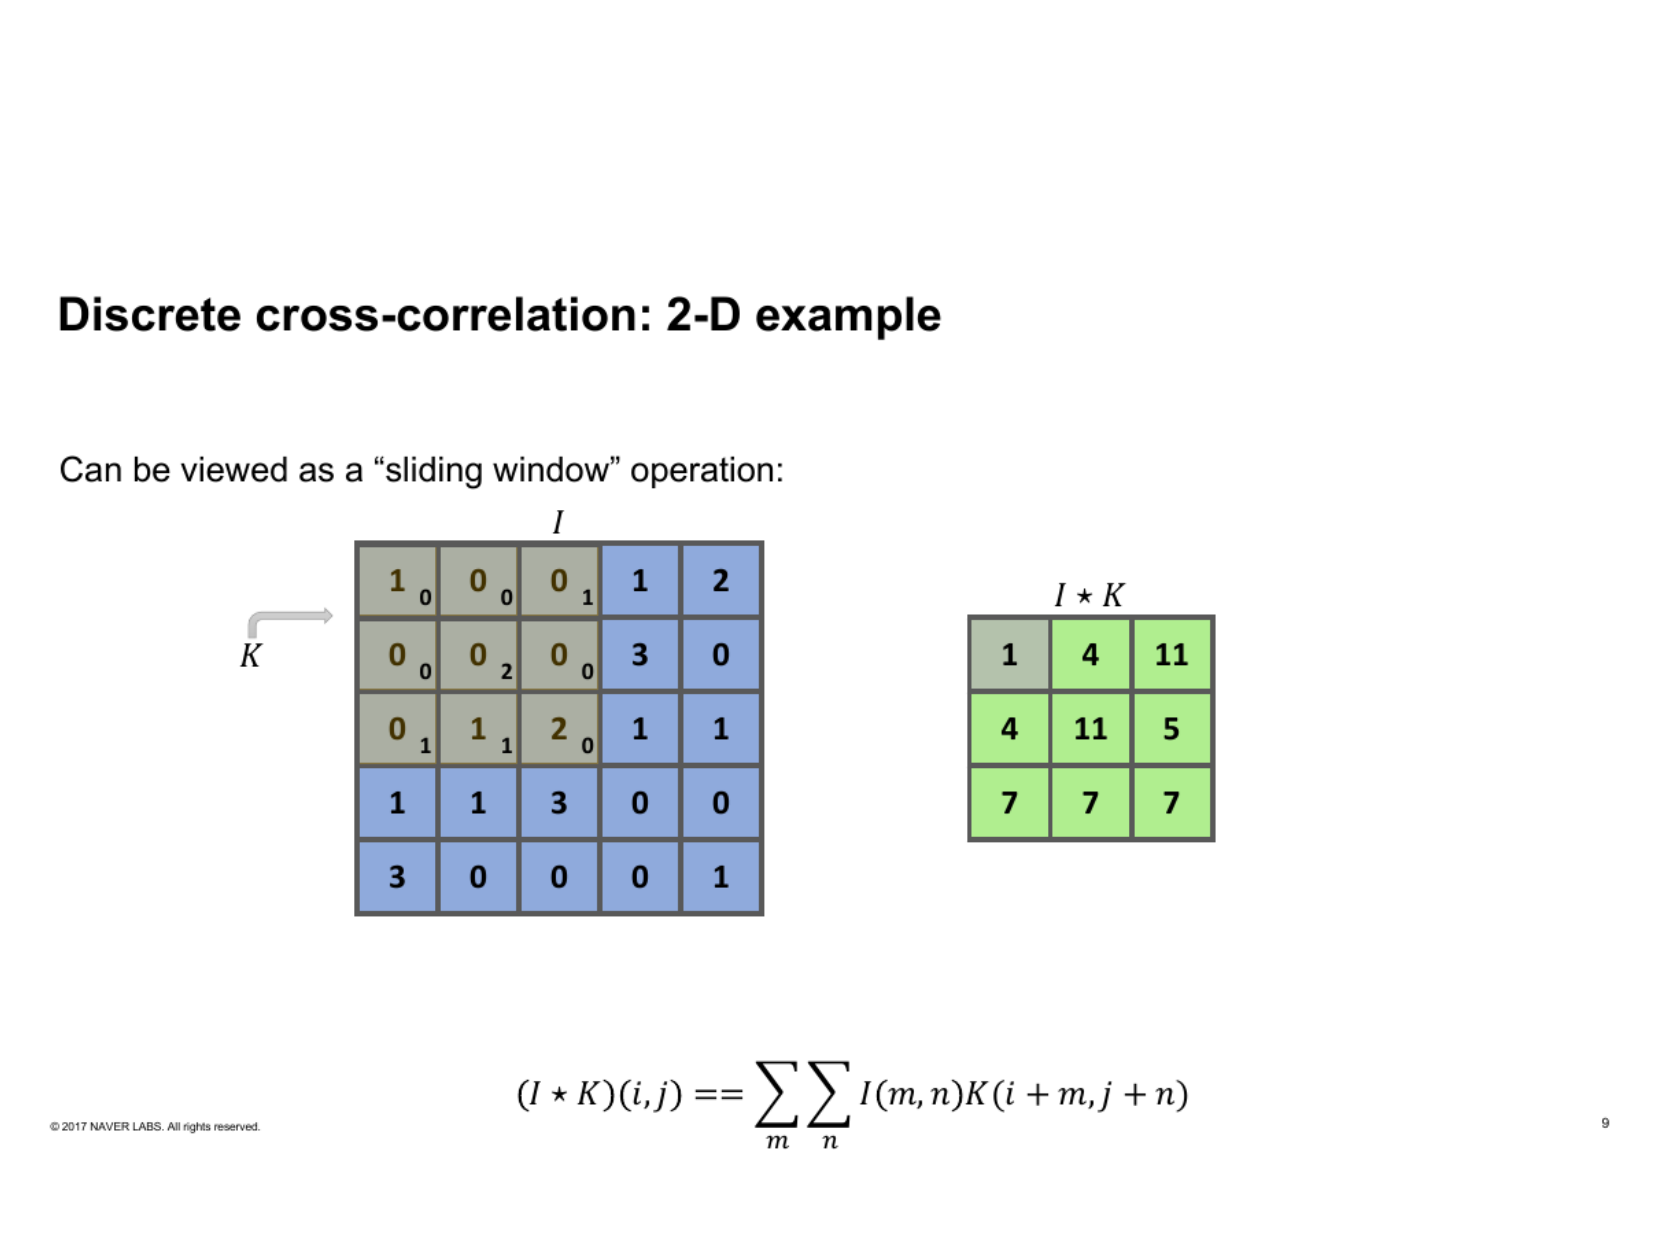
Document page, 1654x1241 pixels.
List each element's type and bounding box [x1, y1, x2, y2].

picture [2, 251, 1654, 1176]
